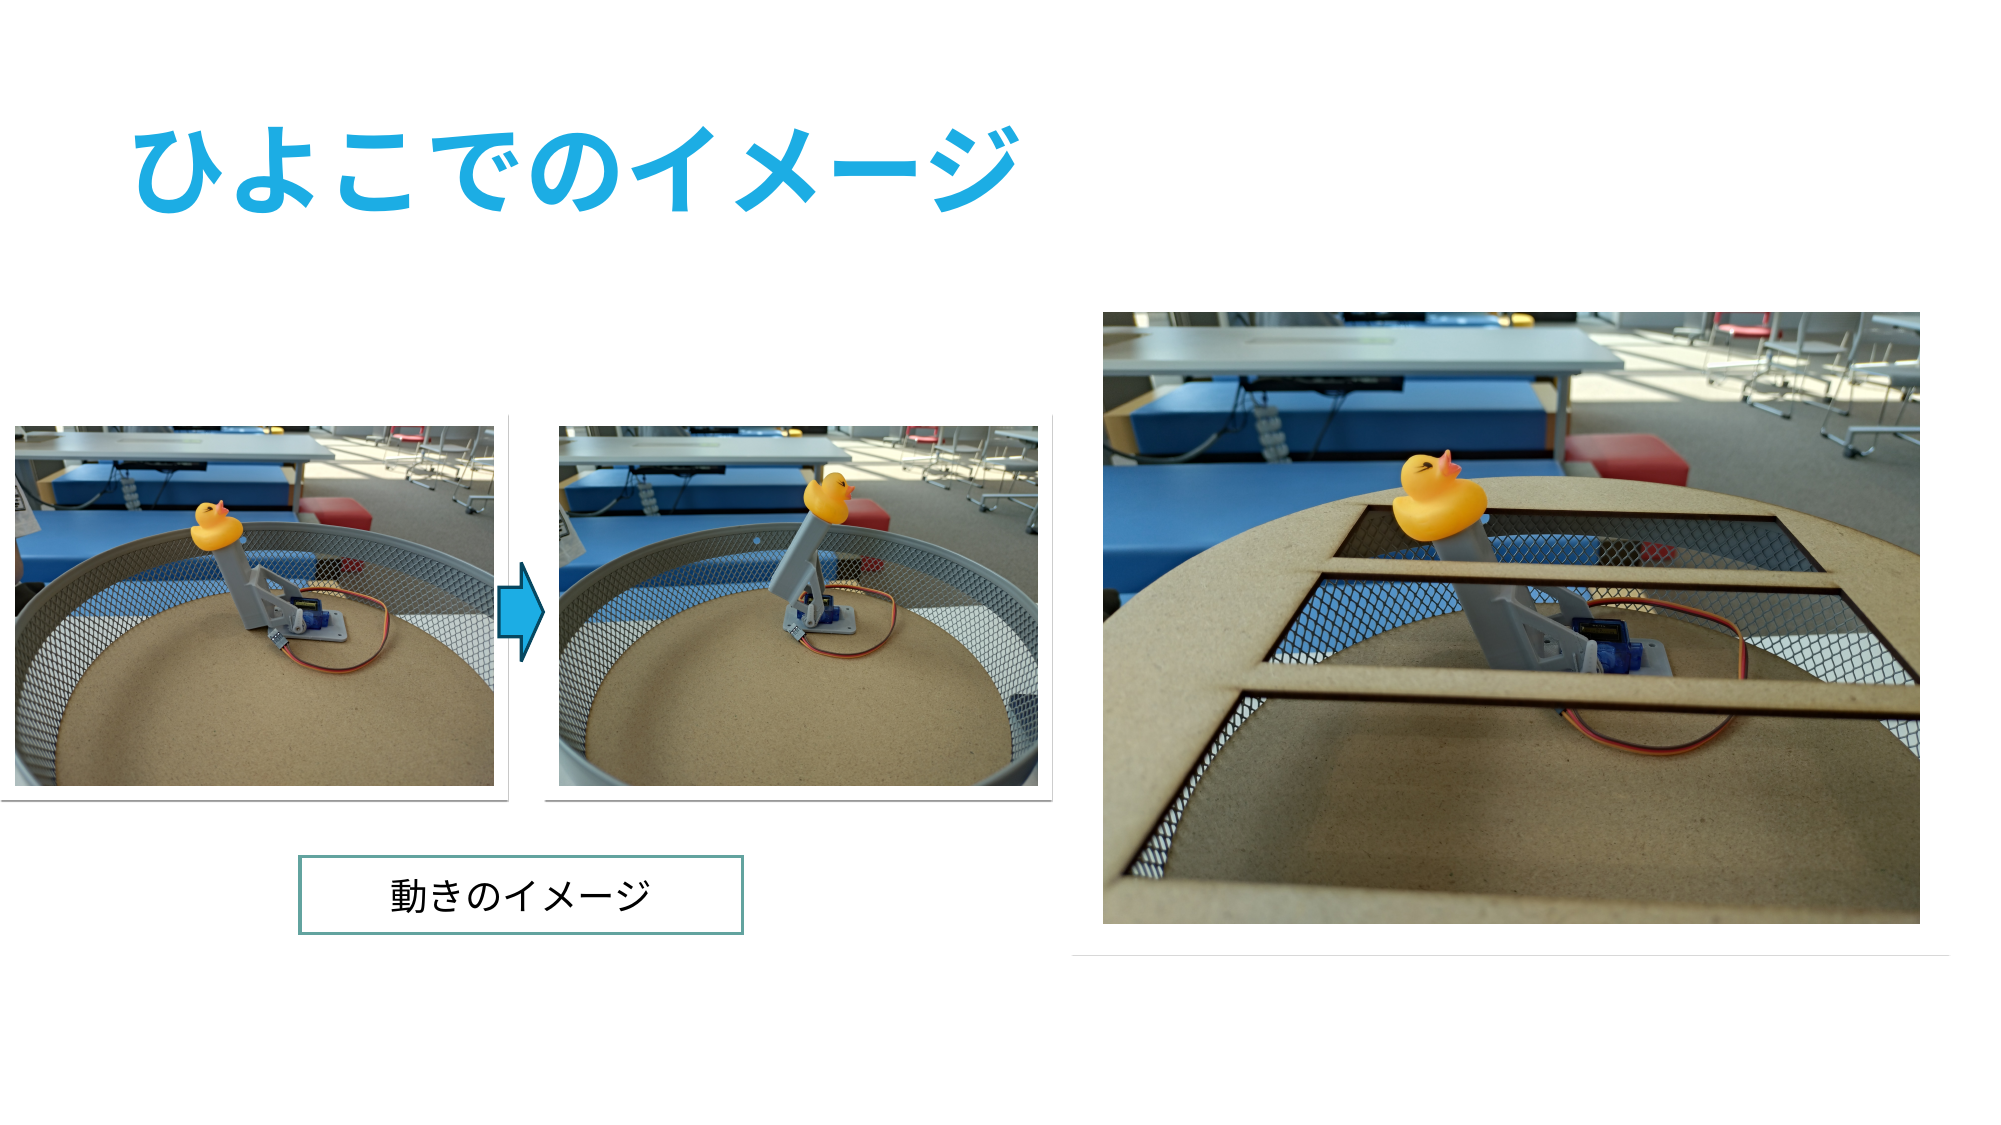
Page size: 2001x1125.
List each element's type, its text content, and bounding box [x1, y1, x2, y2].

picture [1102, 311, 1920, 925]
picture [558, 426, 1038, 786]
picture [14, 426, 494, 786]
title ひよこでのイメージ [111, 99, 1522, 317]
text_box 動きのイメージ [300, 857, 743, 933]
text_box [499, 562, 544, 662]
